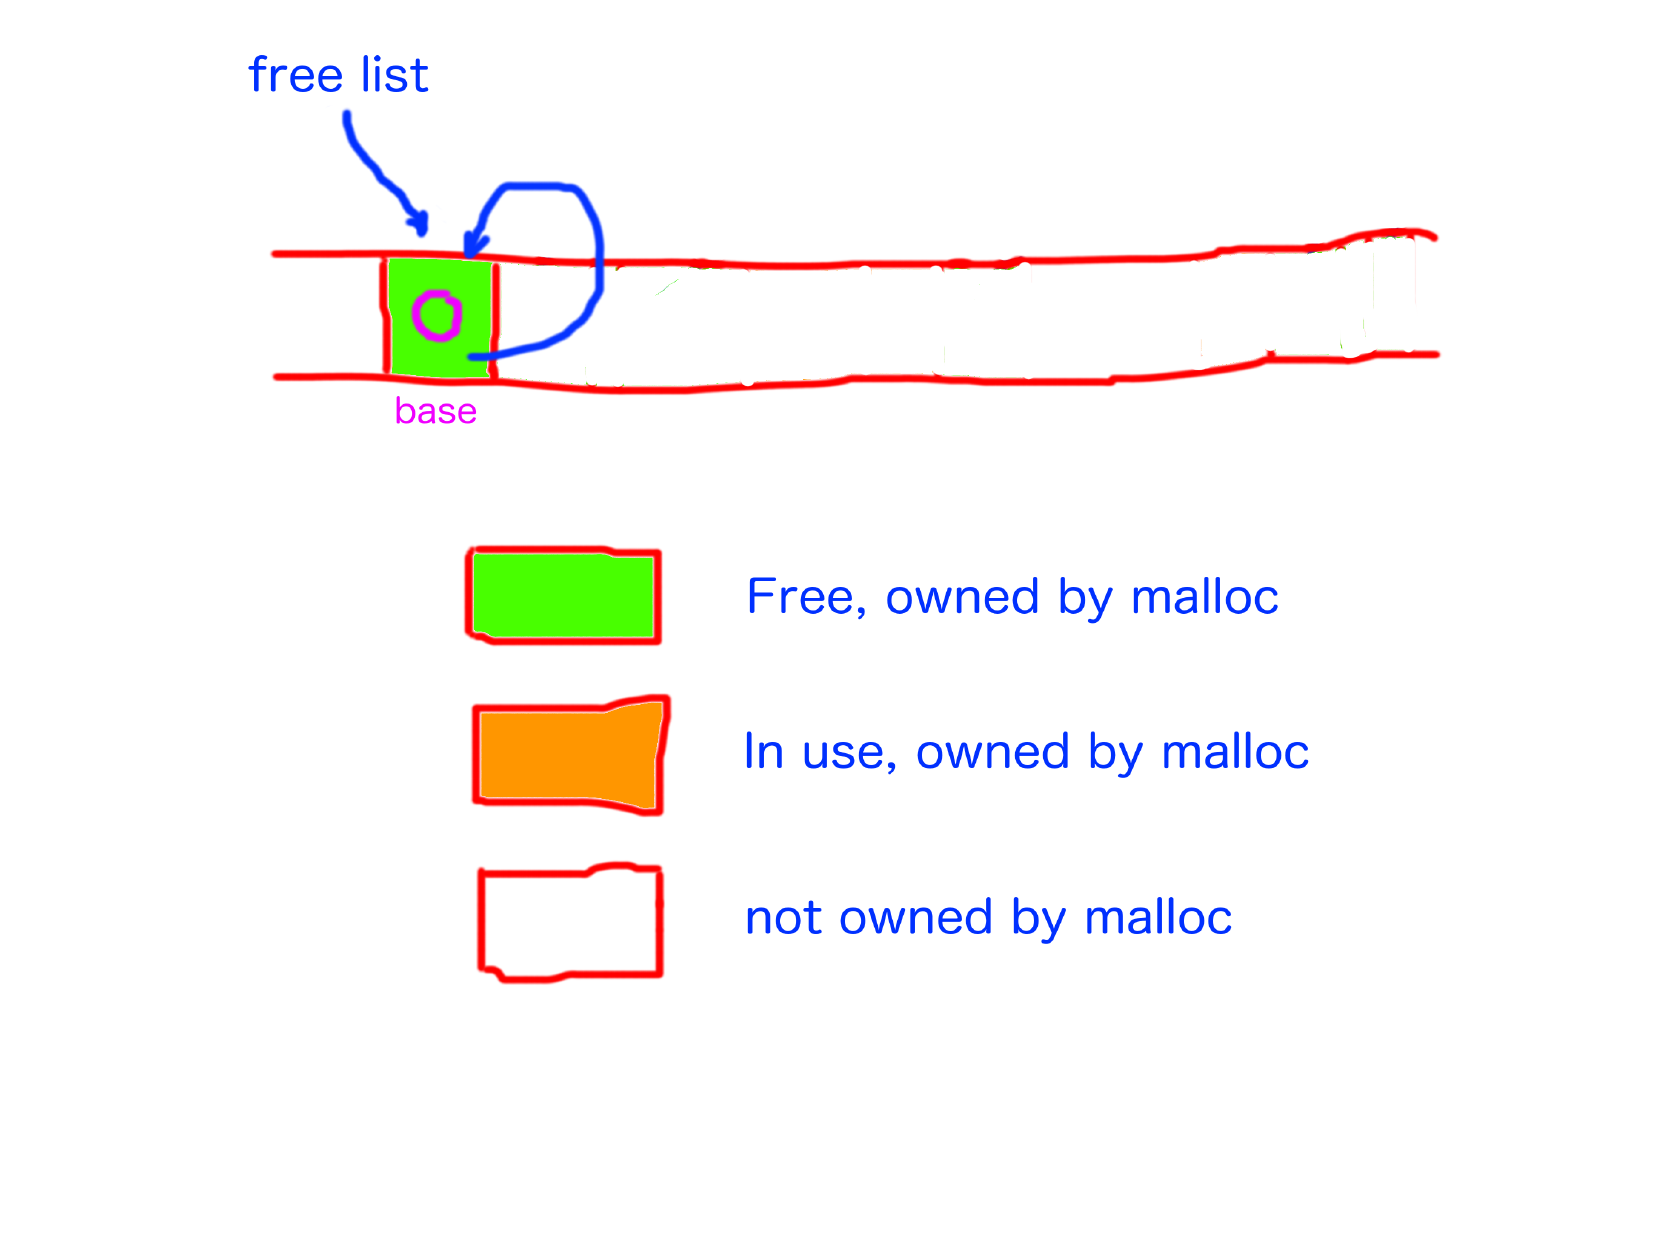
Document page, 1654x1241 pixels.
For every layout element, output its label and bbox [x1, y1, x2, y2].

picture [223, 0, 1464, 1164]
